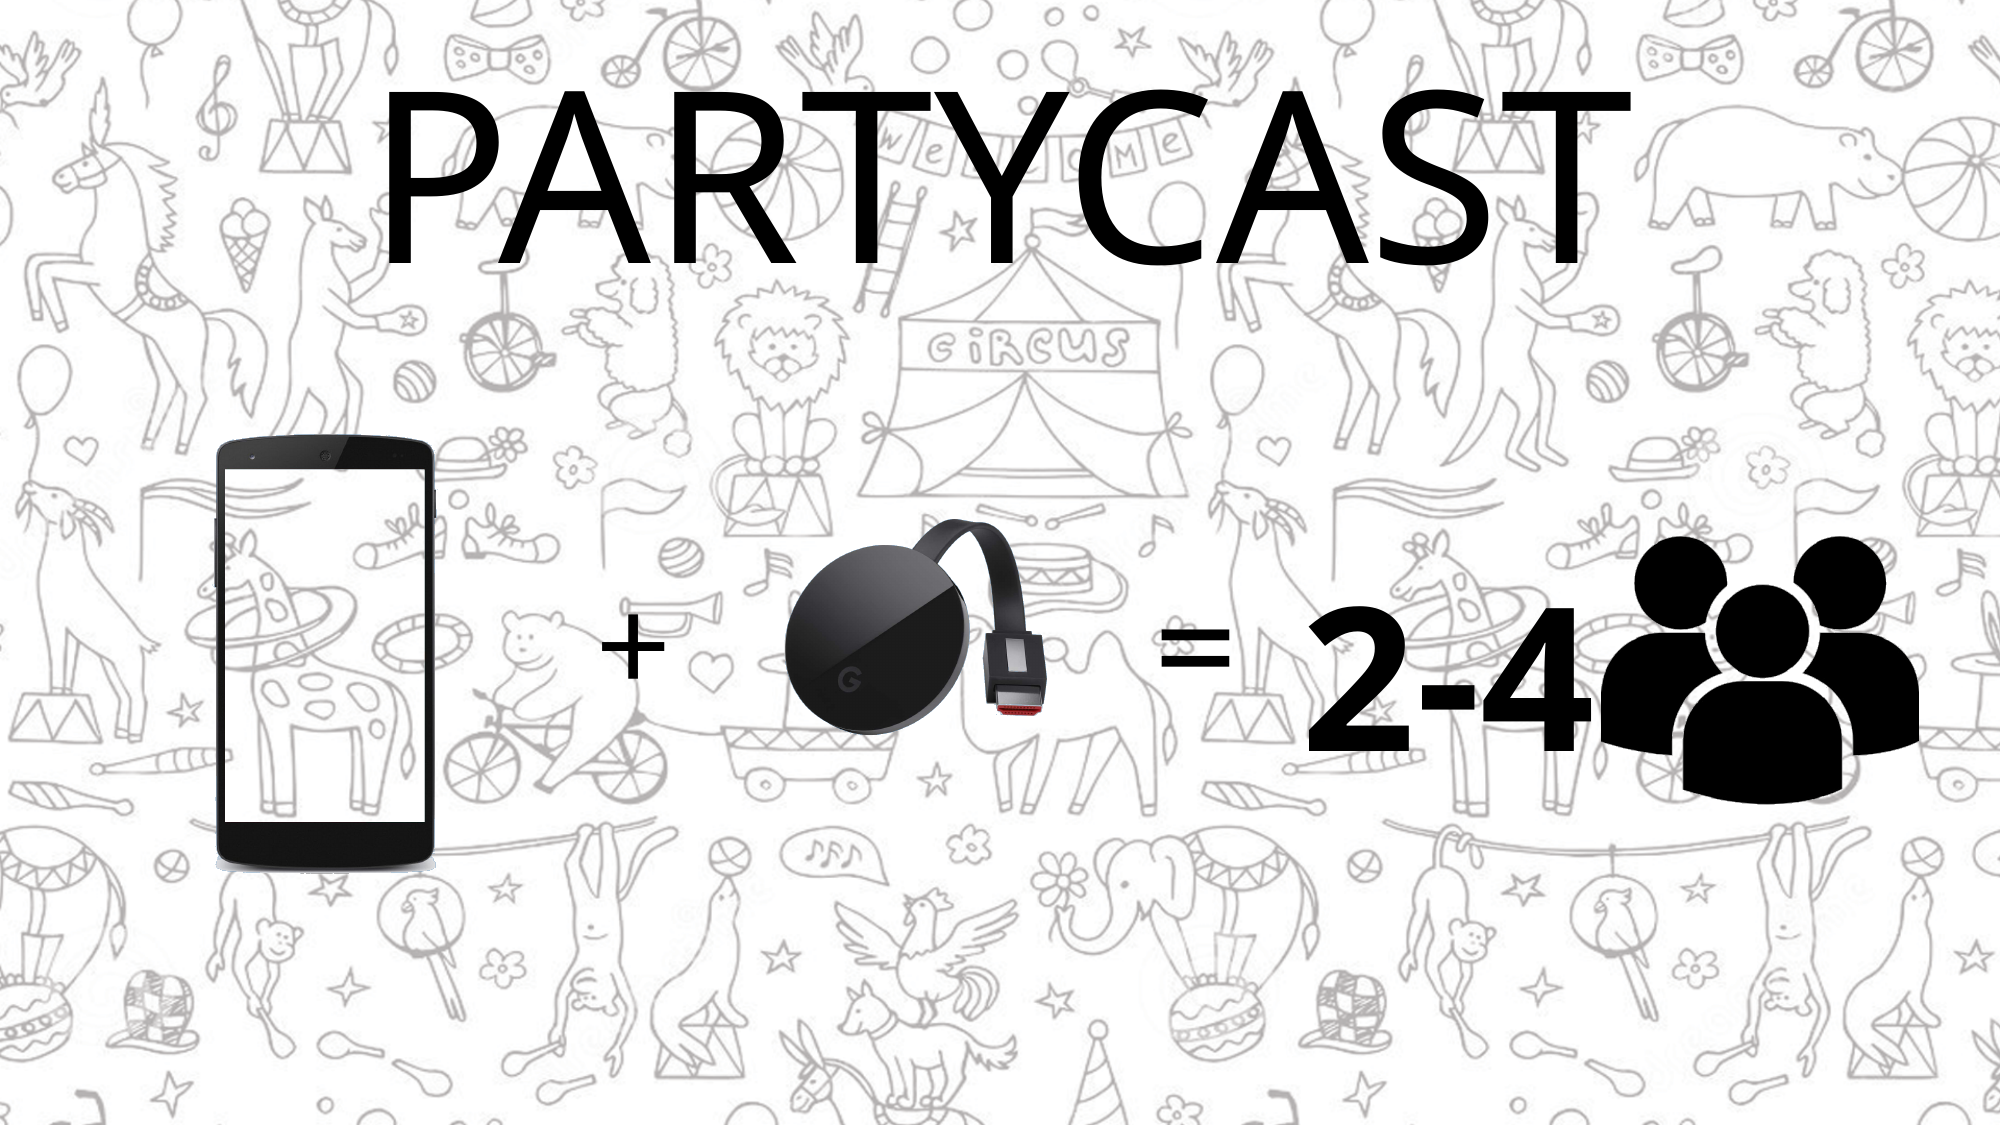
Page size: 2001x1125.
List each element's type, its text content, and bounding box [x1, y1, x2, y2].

picture [0, 0, 2000, 1125]
text_box PARTYCAST [460, 16, 1540, 322]
text_box = [1139, 527, 1255, 745]
text_box + [584, 544, 685, 727]
text_box 2-4 [1286, 543, 1601, 801]
